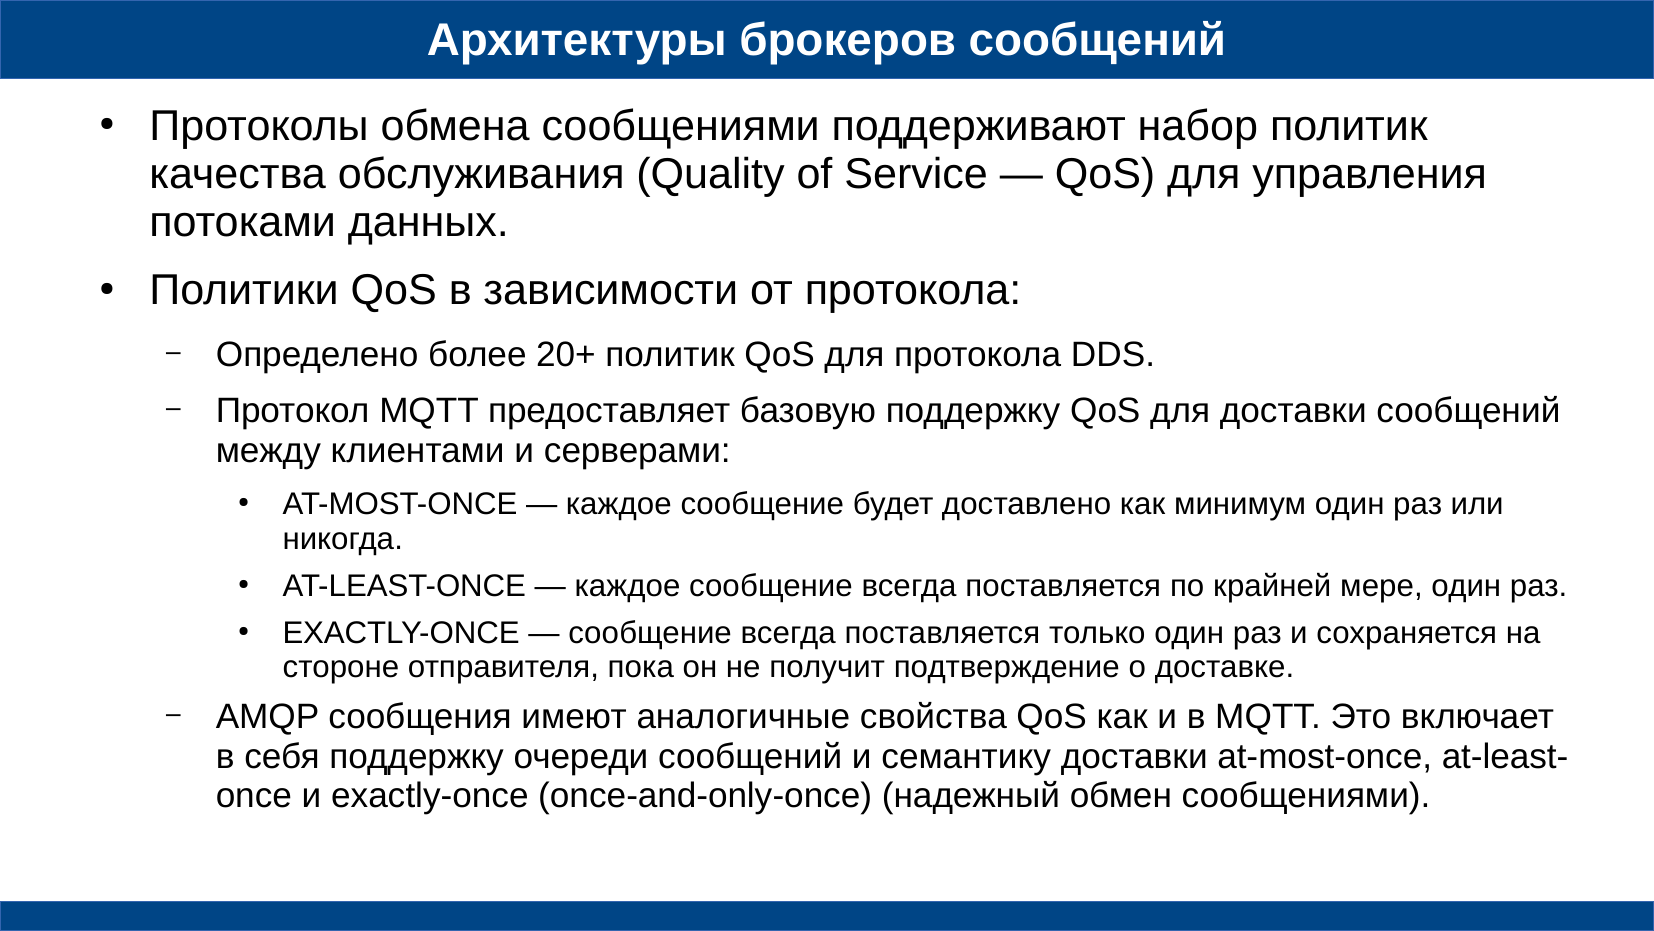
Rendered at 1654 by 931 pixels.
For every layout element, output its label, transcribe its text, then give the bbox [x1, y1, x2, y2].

list Протоколы обмена сообщениями поддерживают набор политик качества обслуживания (Quality of Service — QoS) для управления потоками данных. Политики QoS в зависимости от протокола: Определено более 20+ политик QoS для протокола DDS. Протокол MQTT предоставляет базовую поддержку QoS для доставки сообщений между клиентами и серверами: AT-MOST-ONCE — каждое сообщение будет доставлено как минимум один раз или никогда. AT-LEAST-ONCE — каждое сообщение всегда поставляется по крайней мере, один раз. EXACTLY-ONCE — сообщение всегда поставляется только один раз и сохраняется на стороне отправителя, пока он не получит подтверждение о доставке. AMQP сообщения имеют аналогичные свойства QoS как и в MQTT. Это включает в себя поддержку очереди сообщений и семантику доставки at-most-once, at-least-once и exactly-once (once-and-only-once) (надежный обмен сообщениями). [82, 101, 1571, 871]
title Архитектуры брокеров сообщений [0, 0, 1654, 79]
